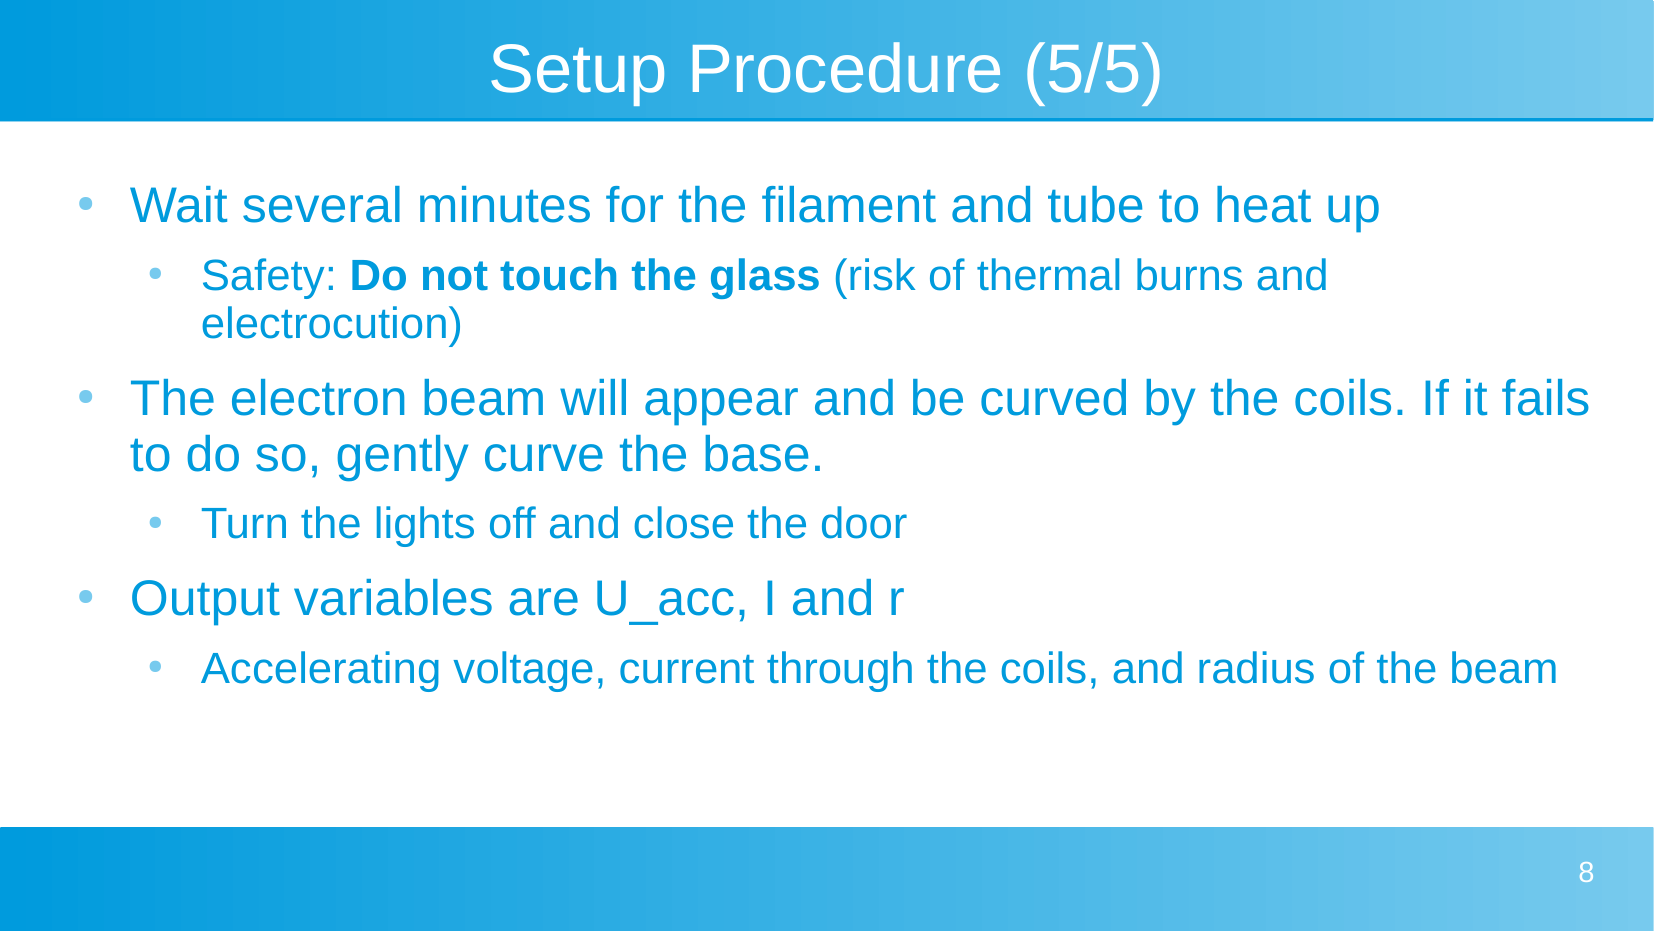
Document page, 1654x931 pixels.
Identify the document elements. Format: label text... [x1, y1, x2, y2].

list Wait several minutes for the filament and tube to heat up Safety: Do not touch the glass (risk of thermal burns and electrocution) The electron beam will appear and be curved by the coils. If it fails to do so, gently curve the base. Turn the lights off and close the door Output variables are U_acc, I and r Accelerating voltage, current through the coils, and radius of the beam [59, 177, 1595, 768]
title Setup Procedure (5/5) [59, 29, 1595, 108]
